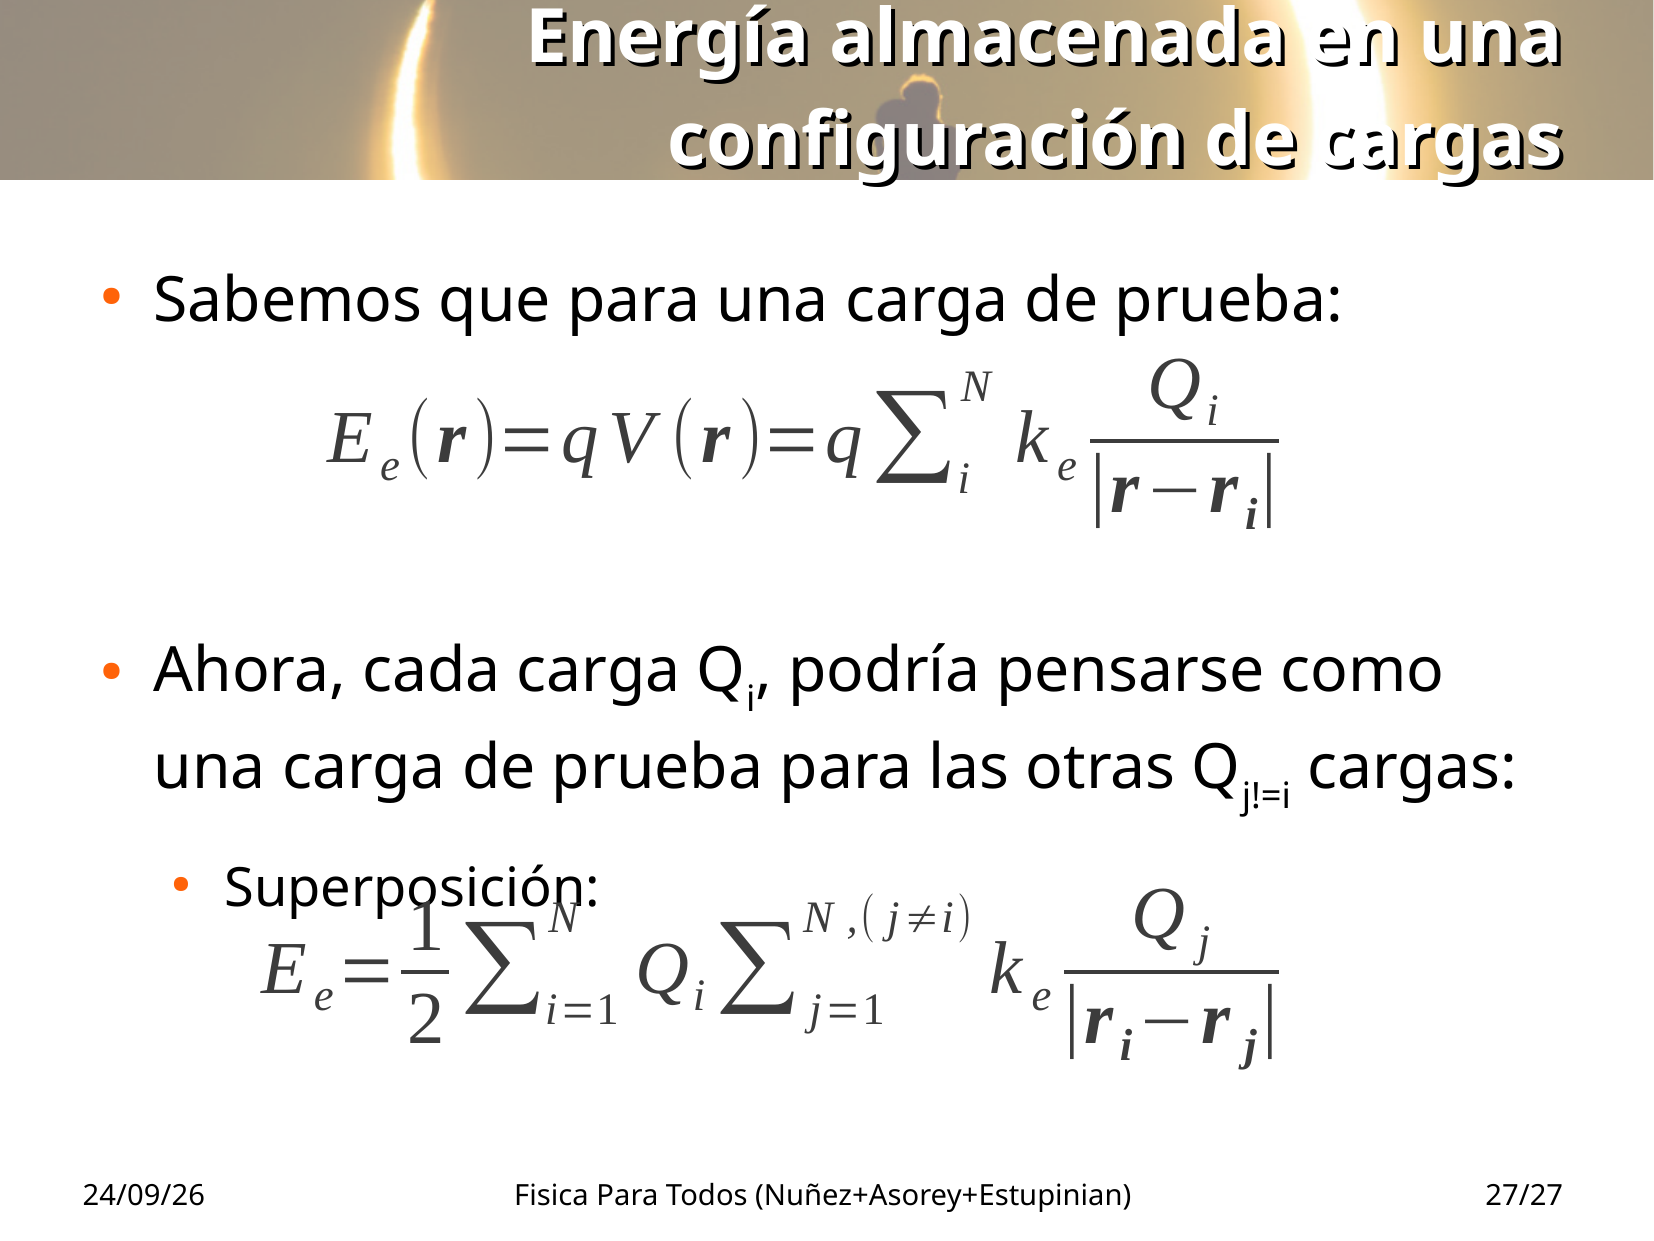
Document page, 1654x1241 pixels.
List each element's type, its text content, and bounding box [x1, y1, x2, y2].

chart [316, 341, 1291, 541]
title Energía almacenada en una configuración de cargas [75, 0, 1564, 173]
list Sabemos que para una carga de prueba: Ahora, cada carga Qi, podría pensarse como una carga de prueba para las otras Qj!=i cargas: Superposición: [82, 255, 1571, 1156]
picture [0, 0, 859, 180]
chart [250, 871, 1290, 1071]
picture [1476, 0, 1654, 180]
picture [896, 173, 1438, 180]
